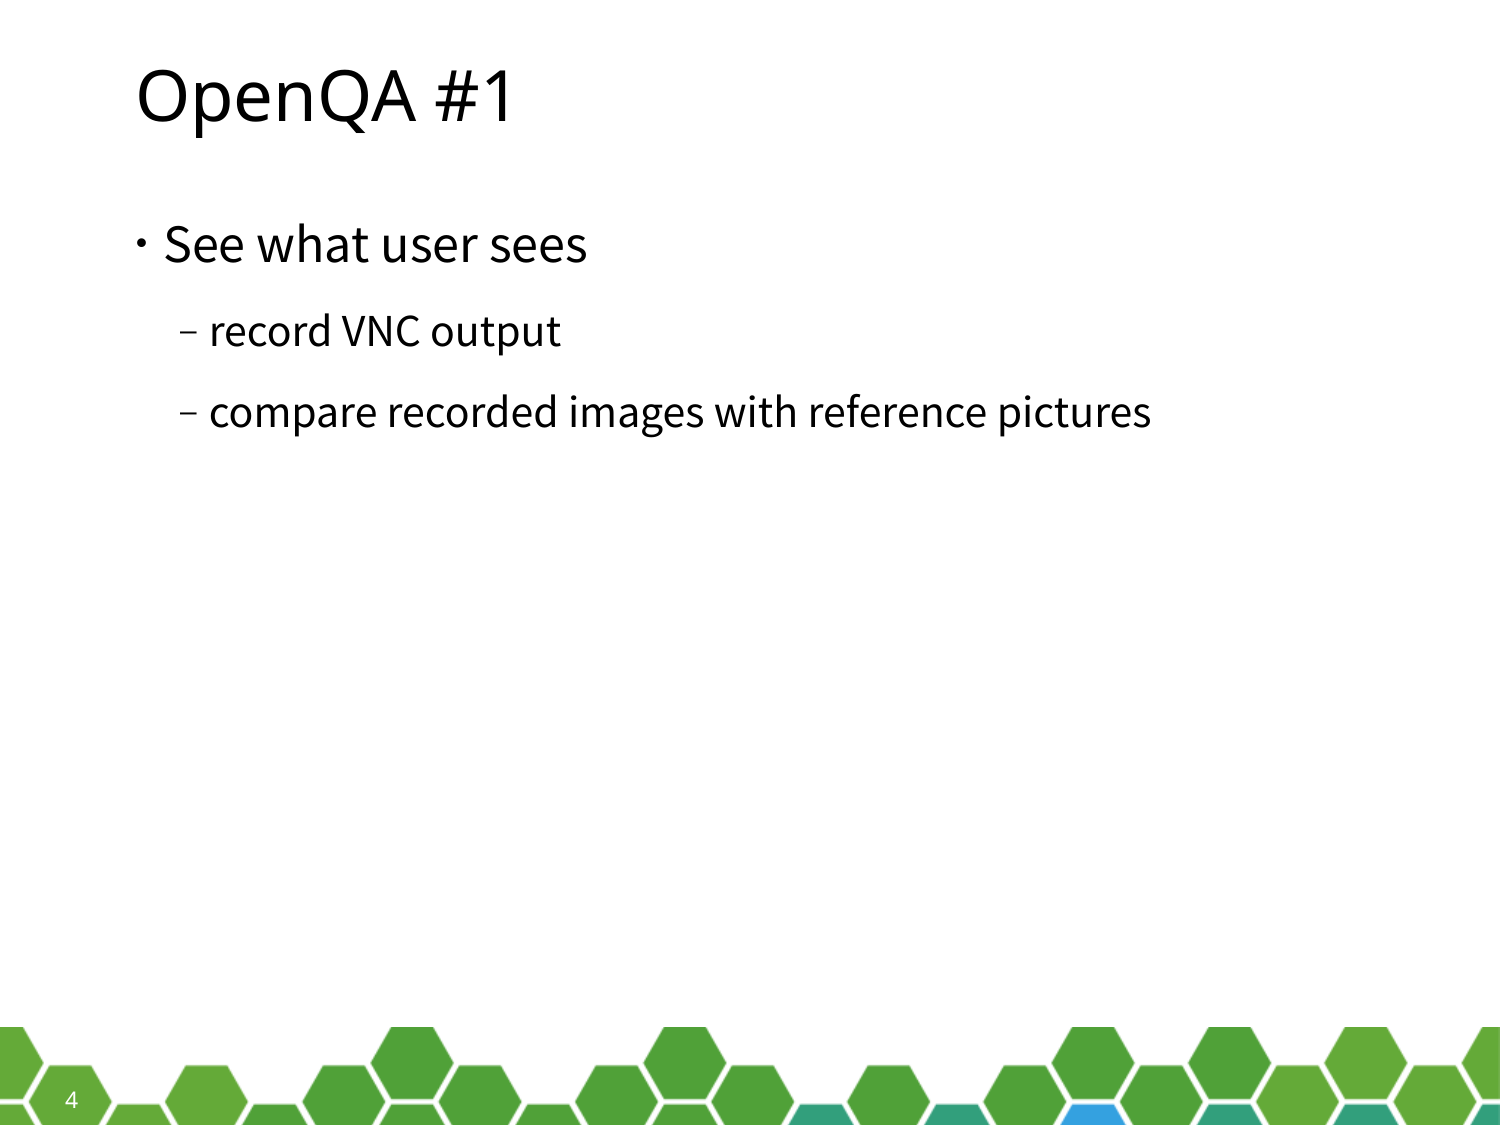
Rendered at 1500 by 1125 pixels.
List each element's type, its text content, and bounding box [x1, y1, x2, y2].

list See what user sees record VNC output compare recorded images with reference pictures [135, 208, 1372, 862]
title OpenQA #1 [135, 12, 1372, 175]
picture [0, 1027, 1500, 1125]
